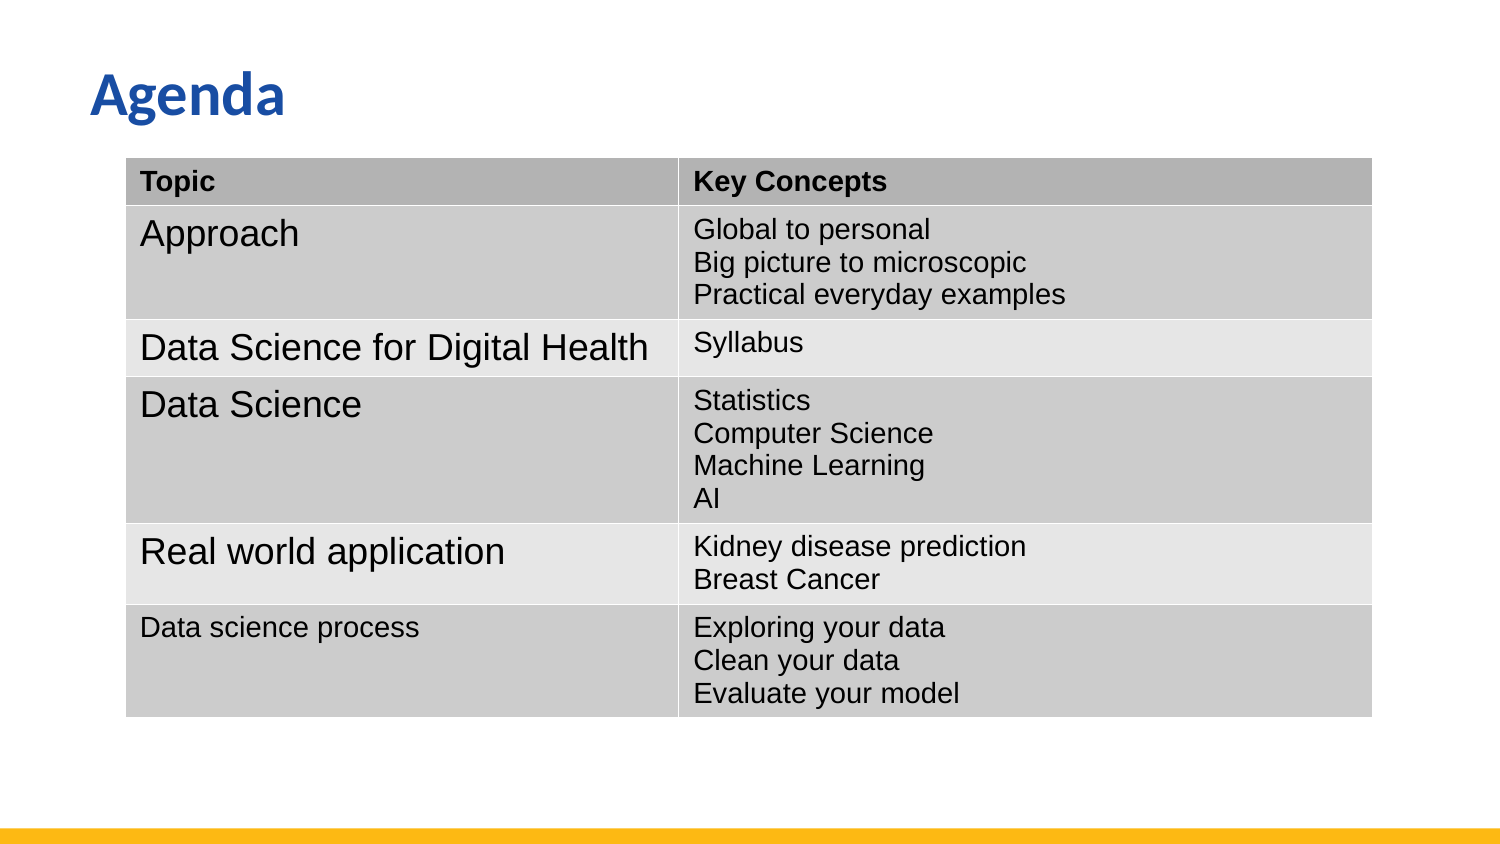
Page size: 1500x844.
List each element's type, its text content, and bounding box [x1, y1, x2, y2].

table_header Key Concepts [679, 158, 1372, 205]
title Agenda [75, 0, 1425, 197]
table_cell Data Science for Digital Health [126, 320, 678, 376]
table_cell Global to personal Big picture to microscopic Practical everyday examples [679, 206, 1372, 319]
table_cell Data Science [126, 377, 678, 523]
table_header Topic [126, 158, 678, 205]
table_cell Exploring your data Clean your data Evaluate your model [679, 605, 1372, 717]
table_cell Kidney disease prediction Breast Cancer [679, 524, 1372, 604]
table_cell Real world application [126, 524, 678, 604]
table_cell Statistics Computer Science Machine Learning AI [679, 377, 1372, 523]
table_cell Approach [126, 206, 678, 319]
table_cell Syllabus [679, 320, 1372, 376]
table_cell Data science process [126, 605, 678, 717]
